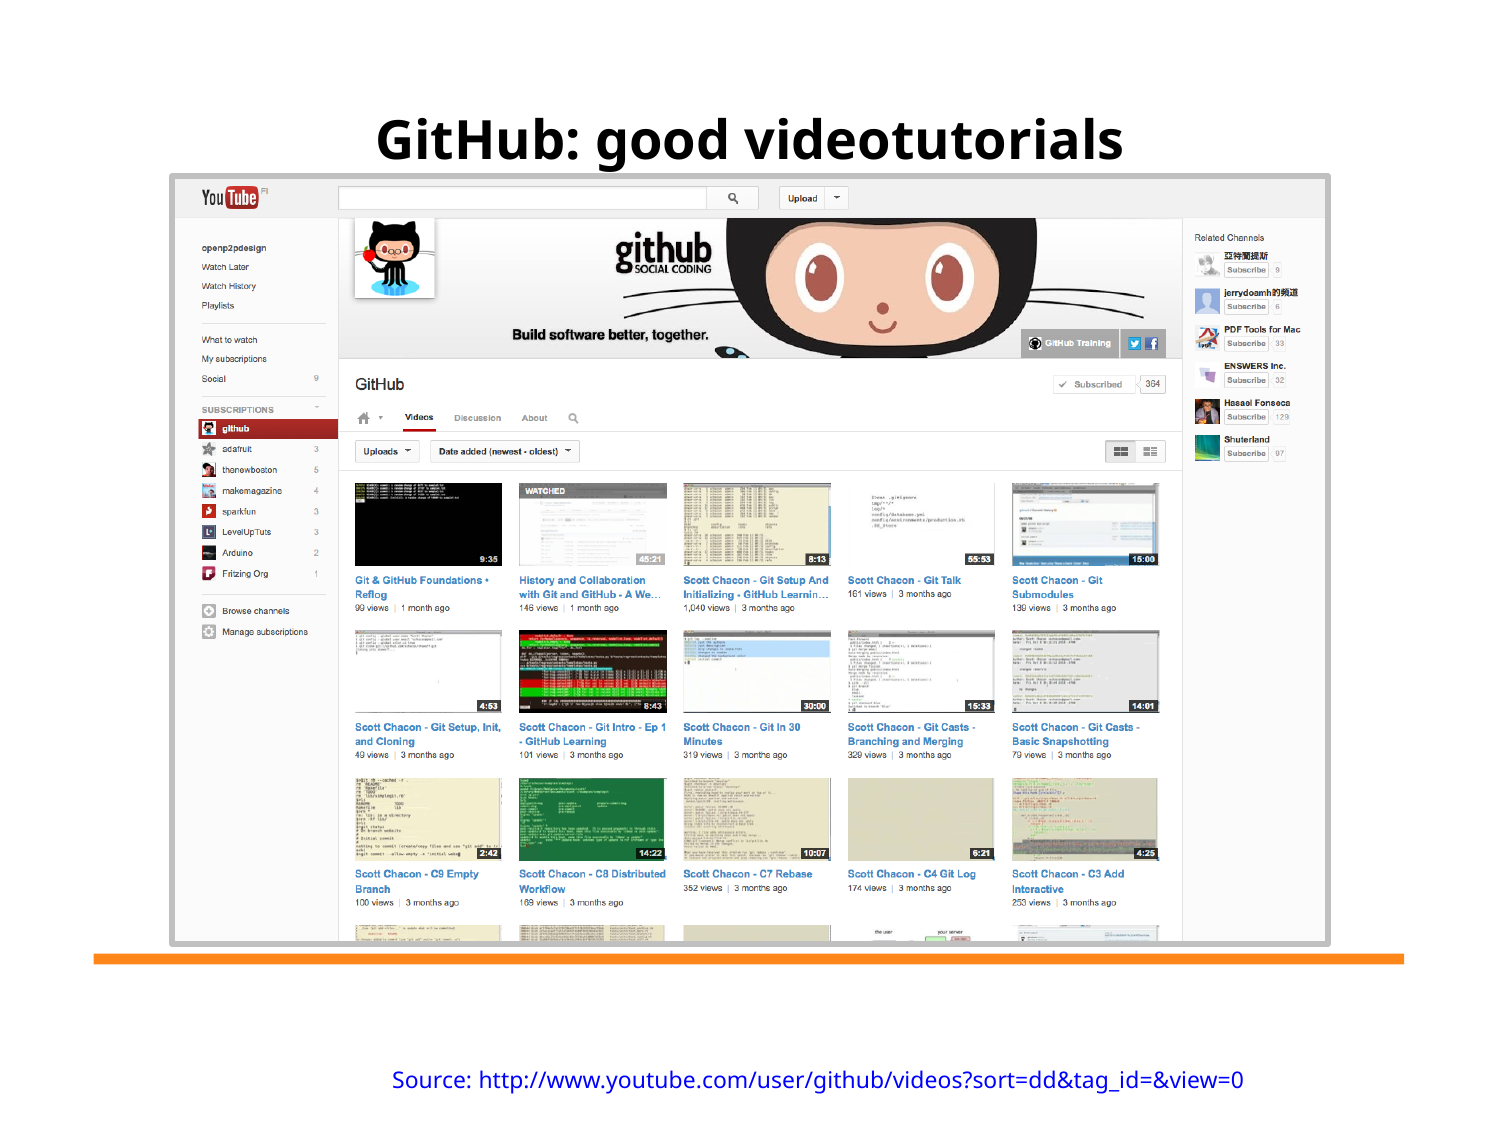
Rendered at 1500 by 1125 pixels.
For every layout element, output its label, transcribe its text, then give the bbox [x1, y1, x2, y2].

title GitHub: good videotutorials [75, 44, 1426, 233]
text_box Source: http://www.youtube.com/user/github/videos?sort=dd&tag_id=&view=0 [377, 1056, 1123, 1098]
picture [0, 0, 1500, 1125]
